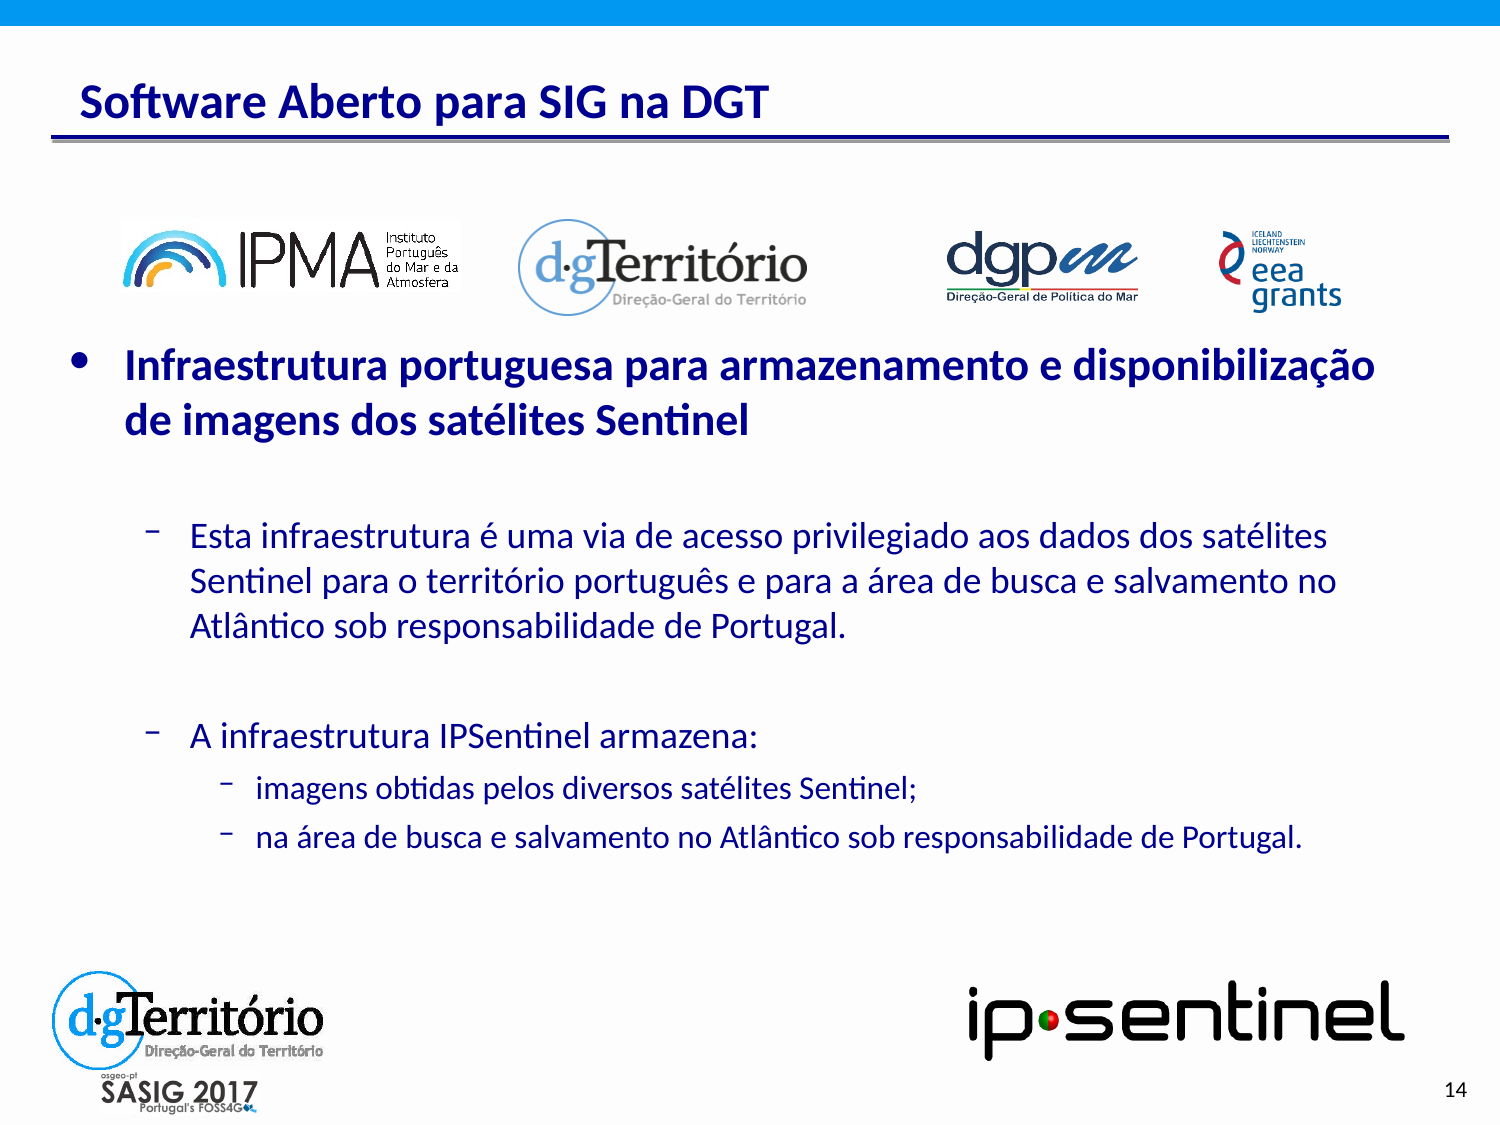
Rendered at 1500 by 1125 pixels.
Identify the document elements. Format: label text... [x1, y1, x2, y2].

picture [0, 0, 1500, 1125]
text_box Software Aberto para SIG na DGT [64, 42, 1146, 137]
list Infraestrutura portuguesa para armazenamento e disponibilização de imagens dos satélites Sentinel Esta infraestrutura é uma via de acesso privilegiado aos dados dos satélites Sentinel para o território português e para a área de busca e salvamento no Atlântico sob responsabilidade de Portugal. A infraestrutura IPSentinel armazena: imagens obtidas pelos diversos satélites Sentinel; na área de busca e salvamento no Atlântico sob responsabilidade de Portugal. [53, 160, 1447, 1000]
text_box <number> [1169, 1066, 1483, 1107]
